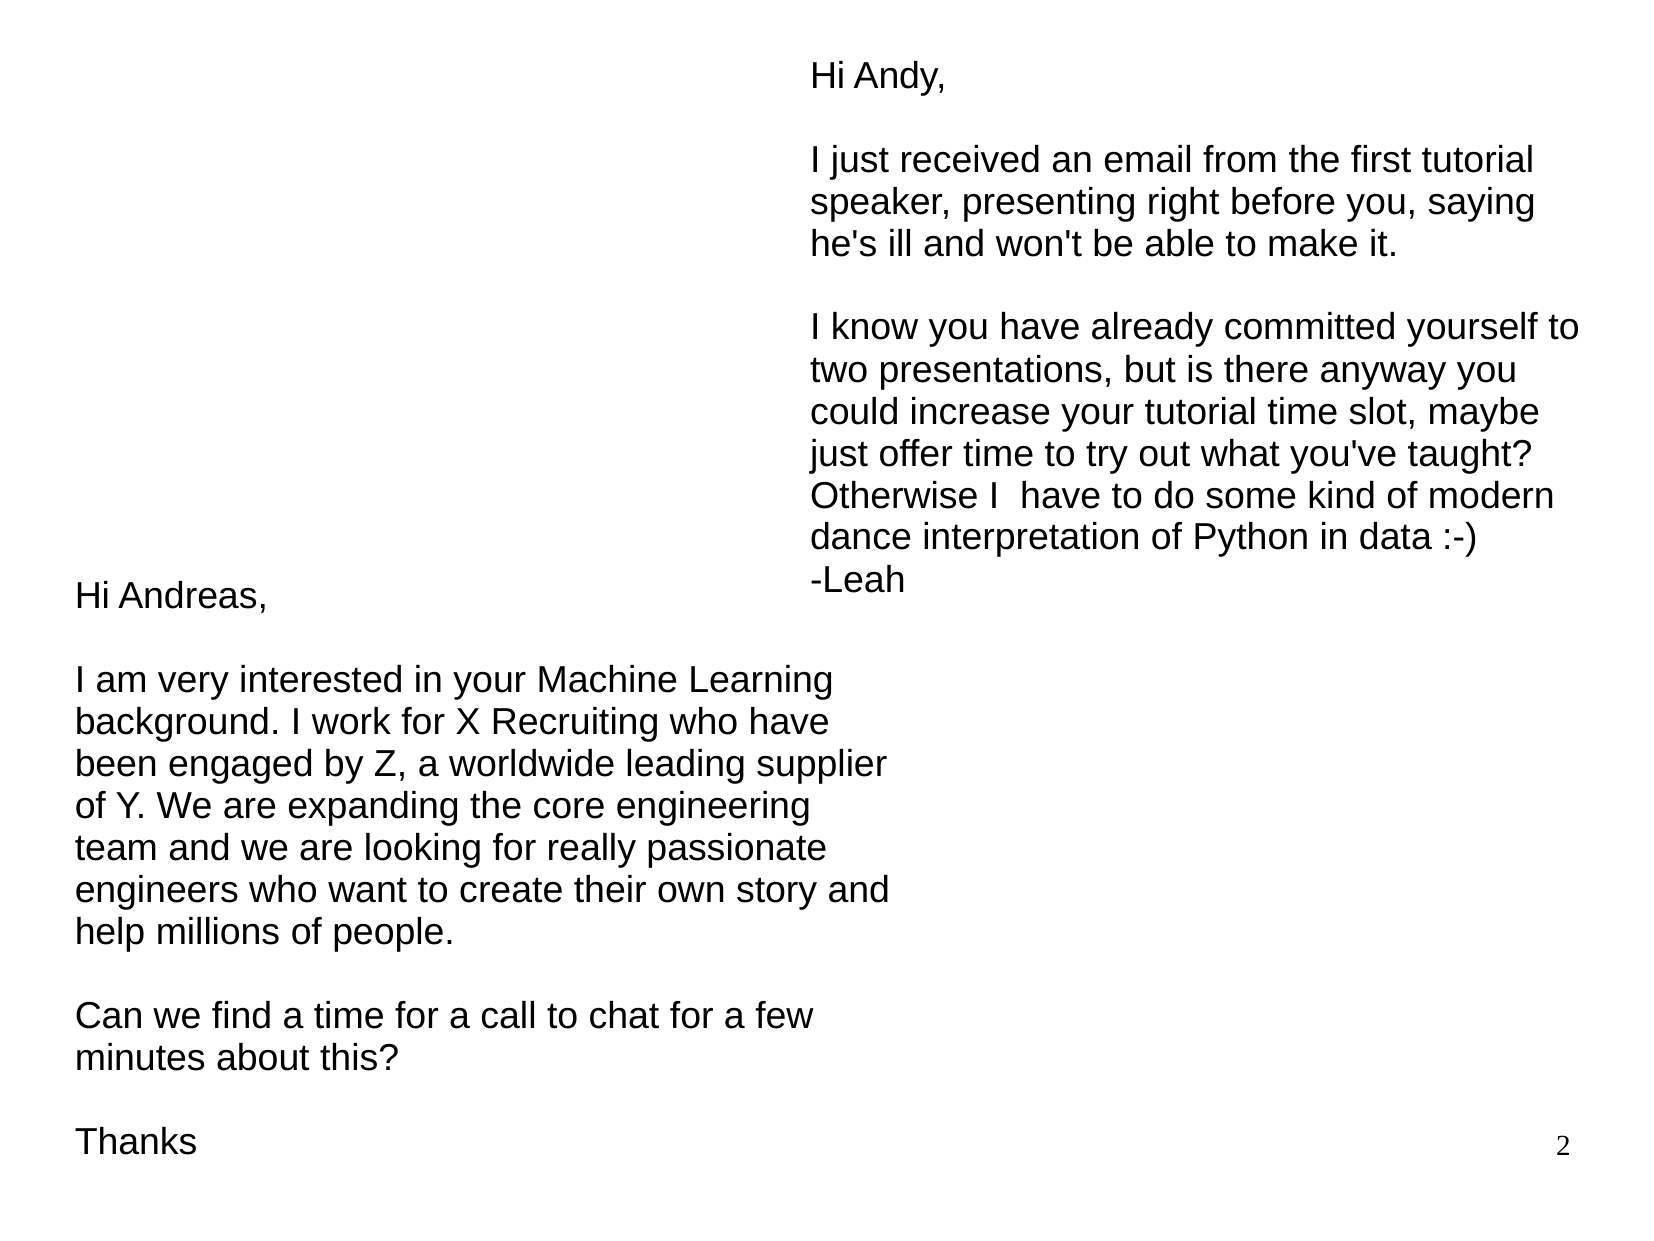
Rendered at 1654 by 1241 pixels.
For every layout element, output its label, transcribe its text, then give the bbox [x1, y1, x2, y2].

subtitle Hi Andy, I just received an email from the first tutorial speaker, presenting right before you, saying he's ill and won't be able to make it. I know you have already committed yourself to two presentations, but is there anyway you could increase your tutorial time slot, maybe just offer time to try out what you've taught? Otherwise I have to do some kind of modern dance interpretation of Python in data :-) -Leah [810, 54, 1606, 601]
text_box Hi Andreas, I am very interested in your Machine Learning background. I work for X Recruiting who have been engaged by Z, a worldwide leading supplier of Y. We are expanding the core engineering team and we are looking for really passionate engineers who want to create their own story and help millions of people. Can we find a time for a call to chat for a few minutes about this? Thanks [60, 567, 916, 1171]
